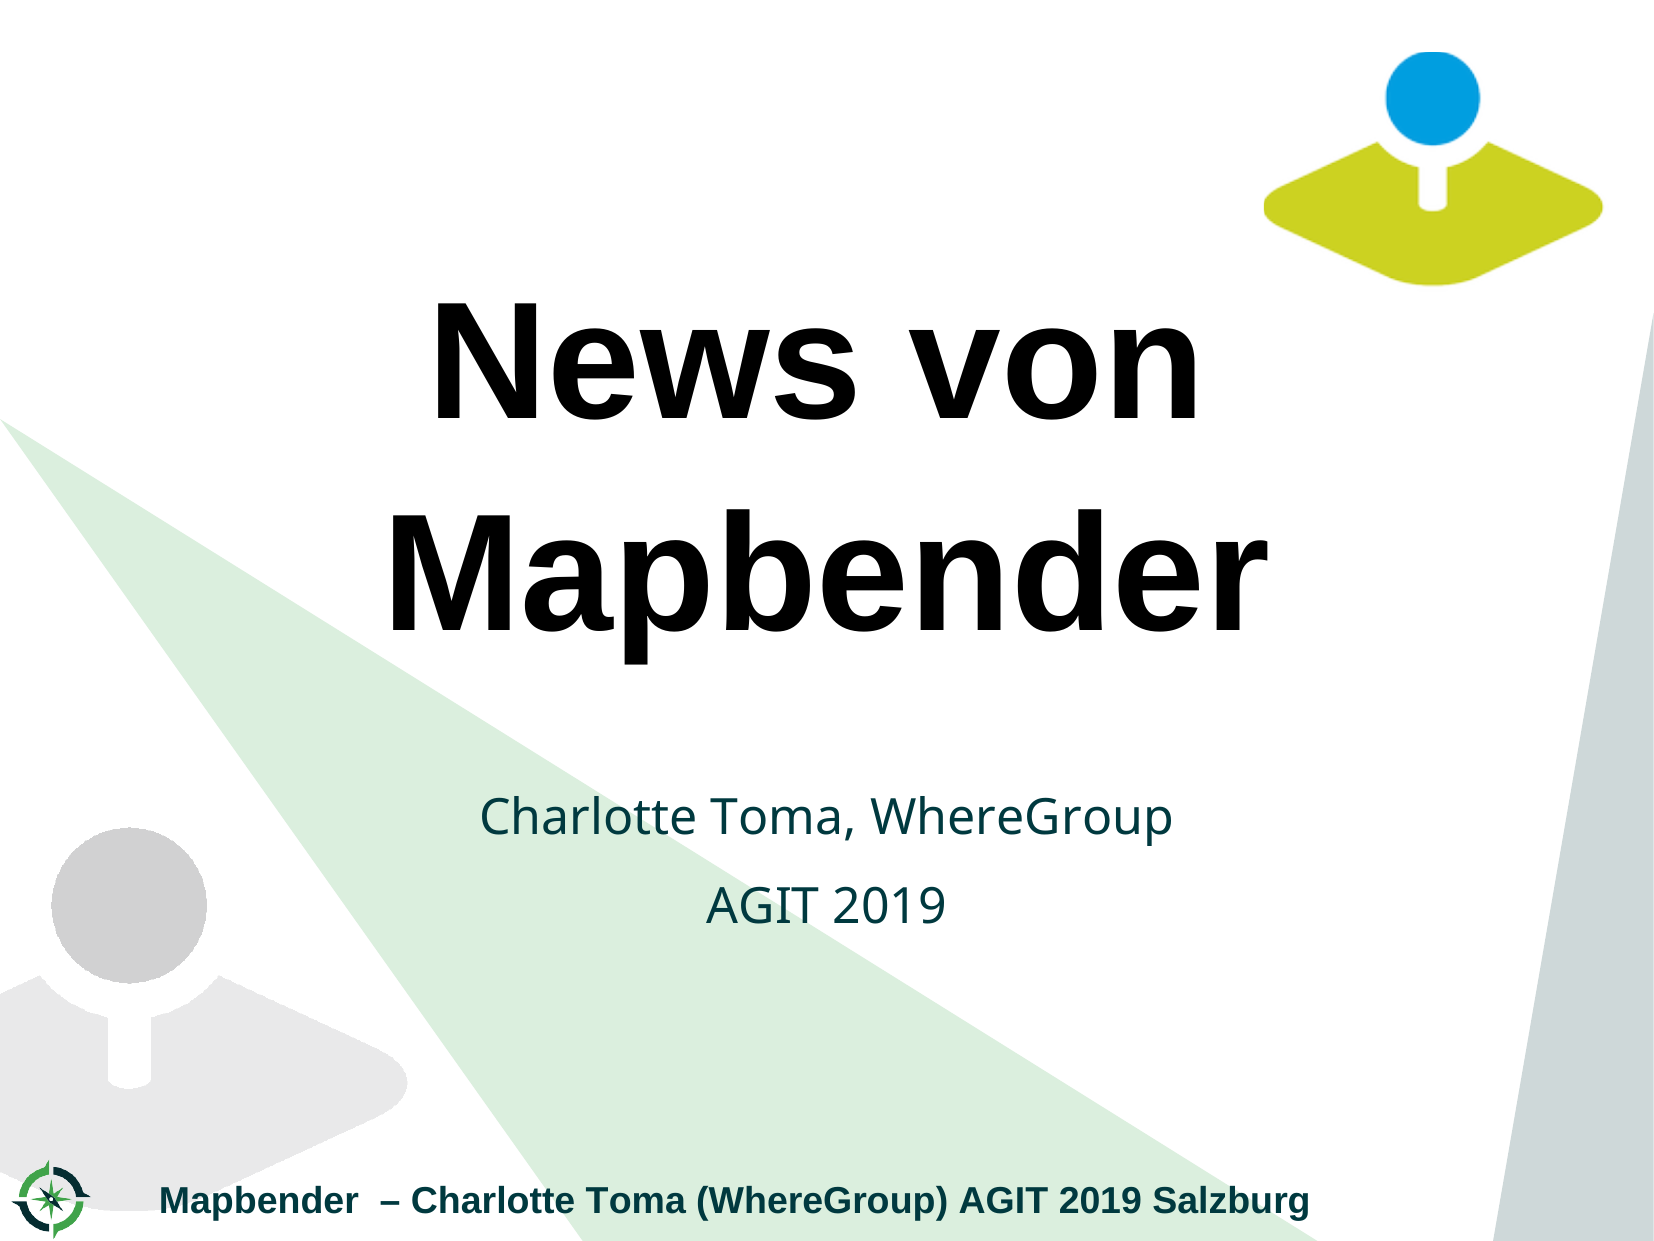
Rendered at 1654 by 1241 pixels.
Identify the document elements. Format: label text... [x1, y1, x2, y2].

text_box News von Mapbender Charlotte Toma, WhereGroup AGIT 2019 [118, 259, 1536, 947]
picture [10, 1158, 92, 1240]
picture [1263, 52, 1619, 296]
